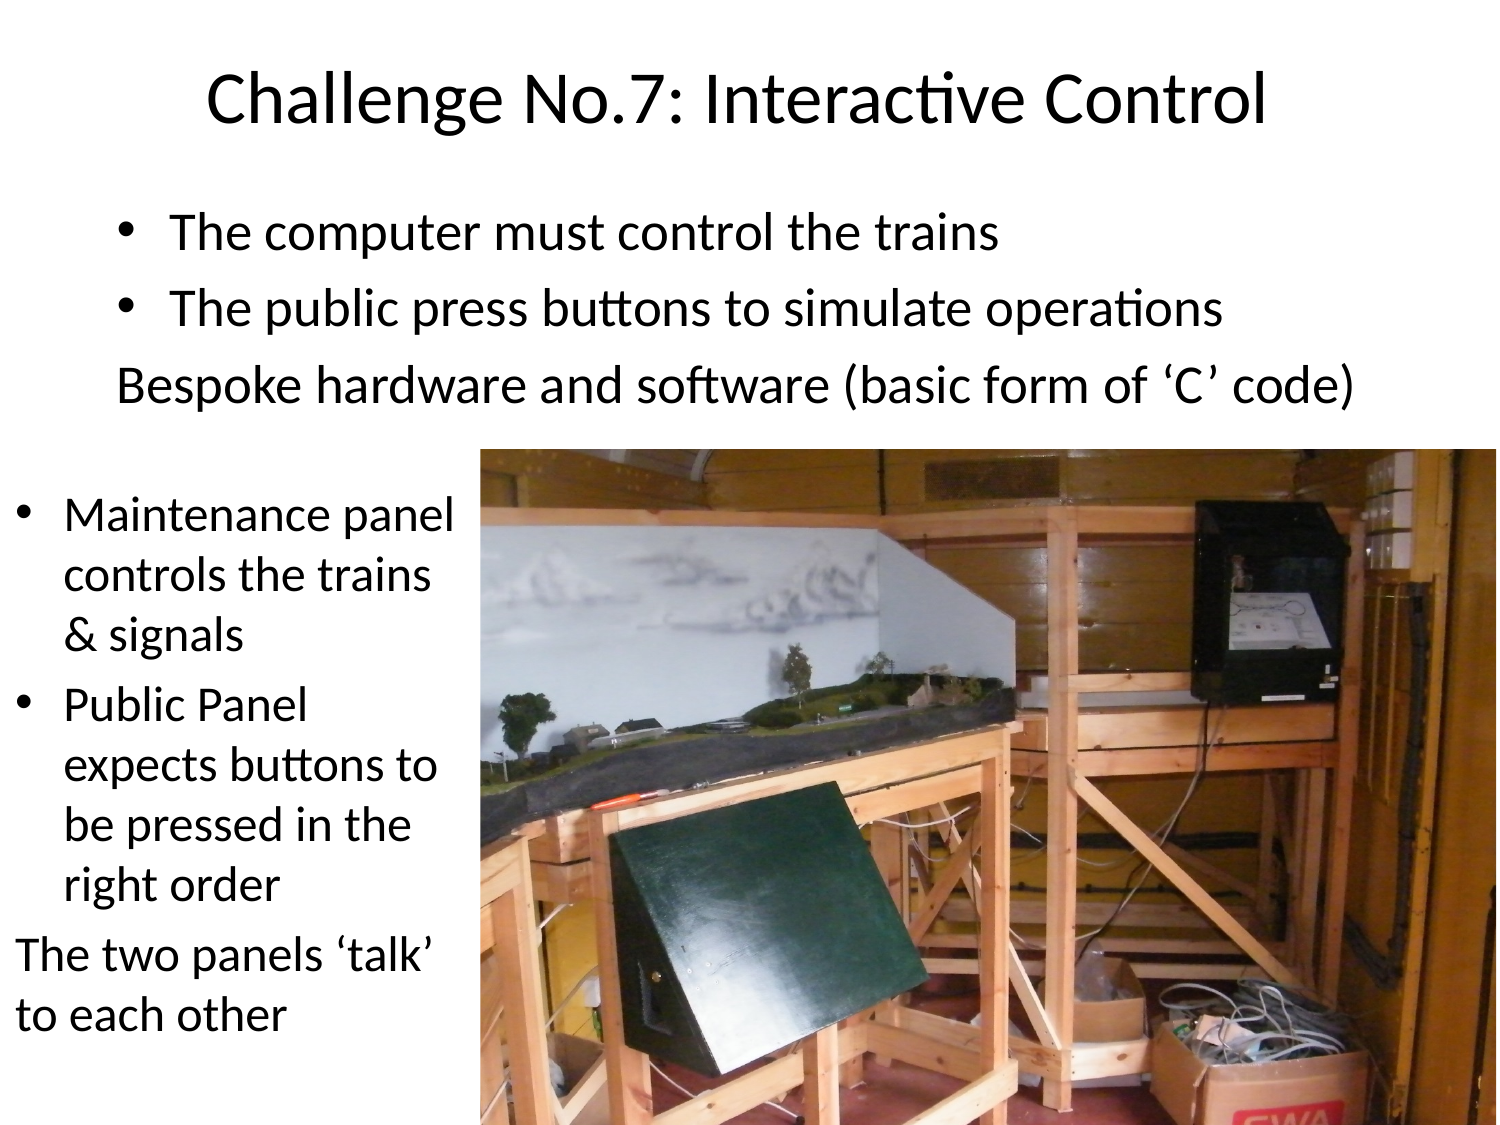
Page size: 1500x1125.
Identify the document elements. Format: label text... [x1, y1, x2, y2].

title Challenge No.7: Interactive Control [63, 0, 1414, 188]
text_box The computer must control the trains The public press buttons to simulate operations Bespoke hardware and software (basic form of ‘C’ code) [101, 188, 1452, 477]
list Maintenance panel controls the trains & signals Public Panel expects buttons to be pressed in the right order The two panels ‘talk’ to each other [0, 473, 480, 1053]
picture [480, 449, 1497, 1125]
